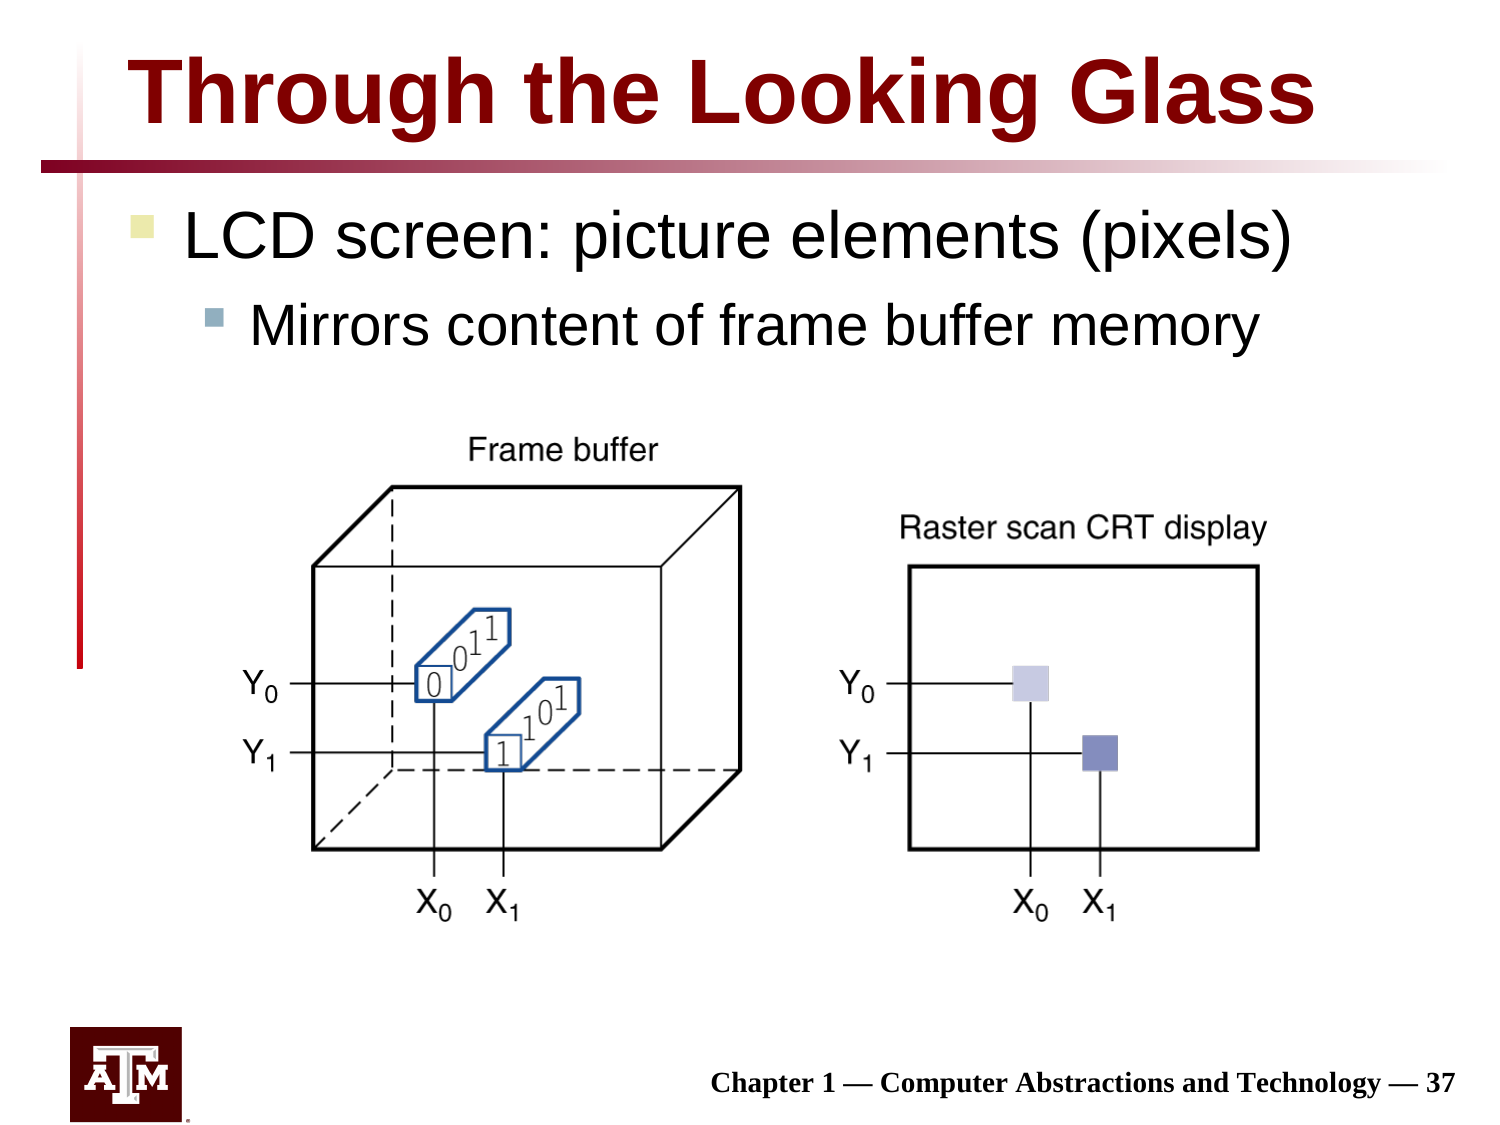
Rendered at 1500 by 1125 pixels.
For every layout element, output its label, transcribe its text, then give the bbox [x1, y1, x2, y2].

picture [242, 432, 1268, 927]
list LCD screen: picture elements (pixels) Mirrors content of frame buffer memory [112, 184, 1469, 468]
text_box Chapter 1 — Computer Abstractions and Technology — <number> [277, 1046, 1471, 1106]
picture [60, 1023, 196, 1125]
title Through the Looking Glass [112, 23, 1468, 149]
